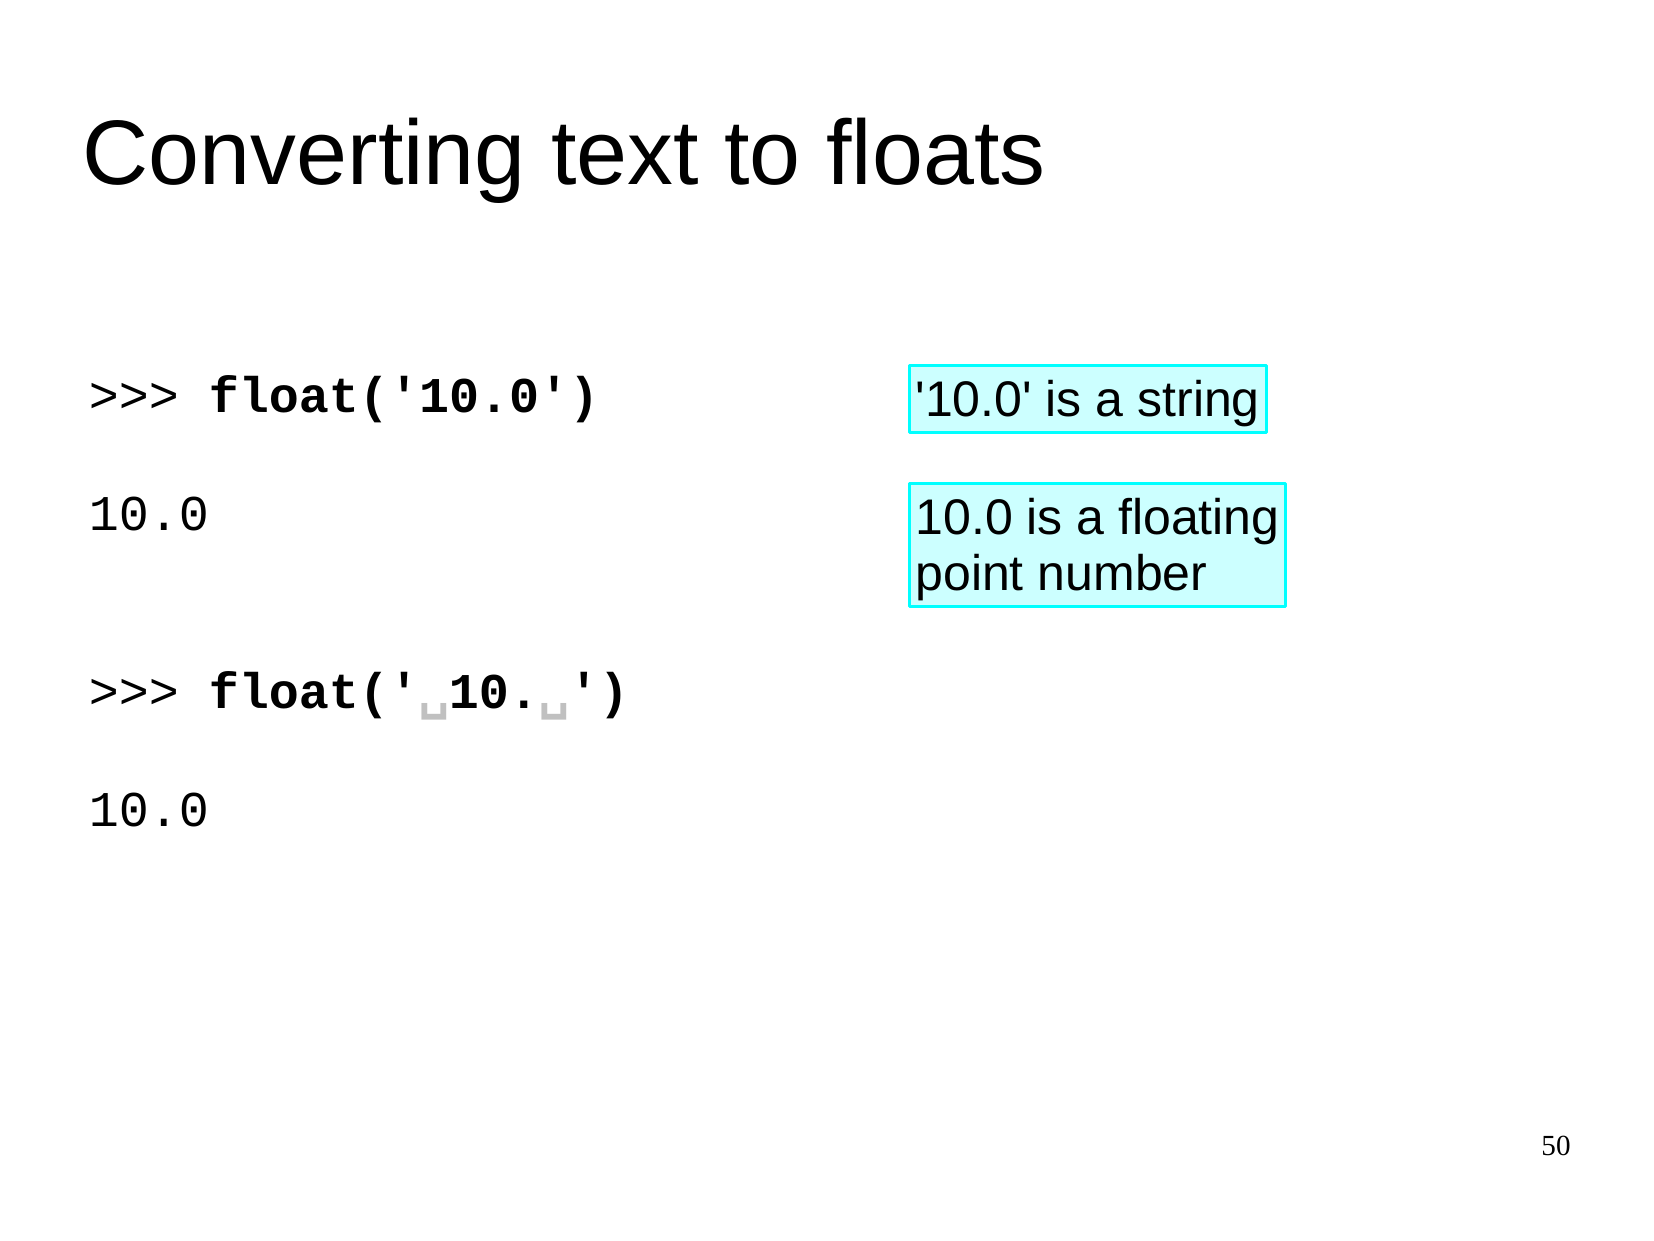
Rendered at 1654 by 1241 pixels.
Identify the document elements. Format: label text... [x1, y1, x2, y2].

text_box >>> [82, 660, 185, 730]
title Converting text to floats [82, 49, 1571, 257]
text_box 10.0 [82, 778, 215, 848]
text_box '10.0' is a string [909, 365, 1267, 433]
text_box float('␣10.␣') [202, 660, 634, 730]
text_box >>> [82, 365, 185, 434]
text_box 10.0 [82, 483, 215, 552]
text_box float('10.0') [202, 365, 606, 434]
text_box 10.0 is a floating point number [909, 483, 1286, 607]
